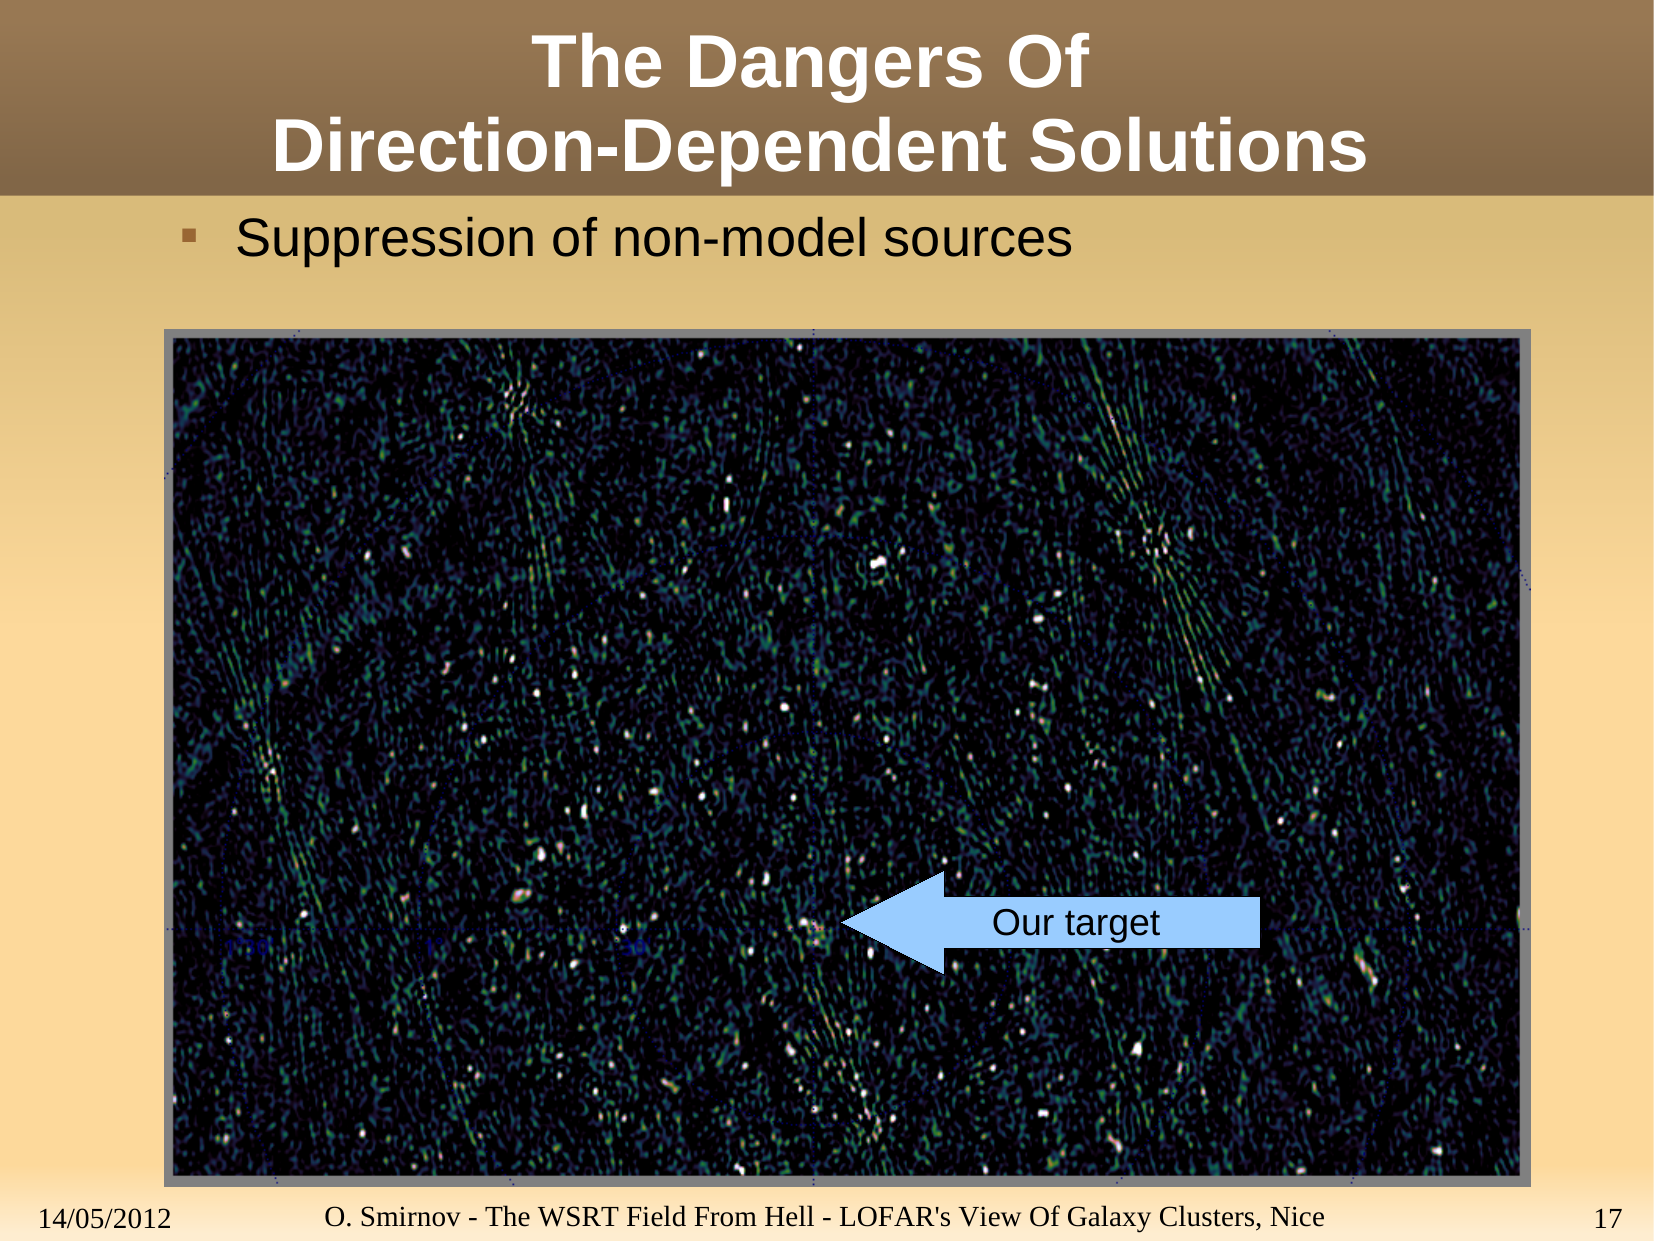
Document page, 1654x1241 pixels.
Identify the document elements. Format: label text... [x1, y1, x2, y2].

list Suppression of non-model sources [164, 207, 1471, 329]
title The Dangers Of Direction-Dependent Solutions [76, 0, 1565, 208]
picture [0, 0, 1654, 1241]
text_box Our target [839, 869, 1261, 976]
